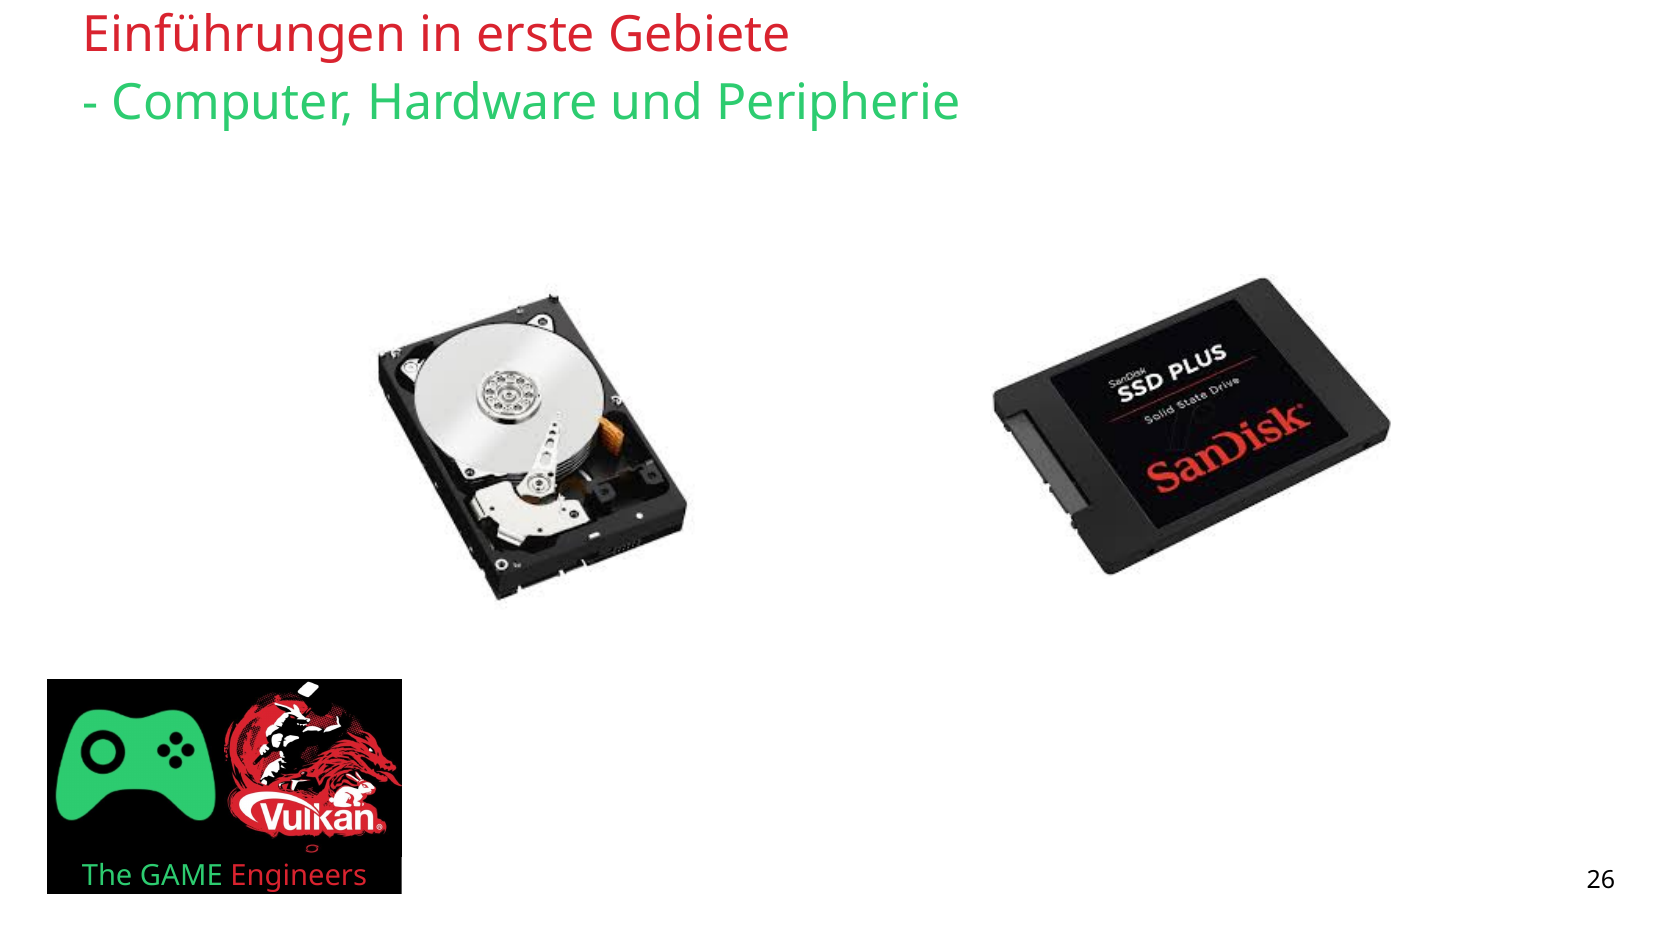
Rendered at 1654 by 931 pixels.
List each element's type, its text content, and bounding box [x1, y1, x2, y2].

picture [47, 679, 402, 857]
title Einführungen in erste Gebiete - Computer, Hardware und Peripherie [82, 7, 1571, 125]
picture [357, 271, 709, 624]
picture [990, 274, 1394, 579]
